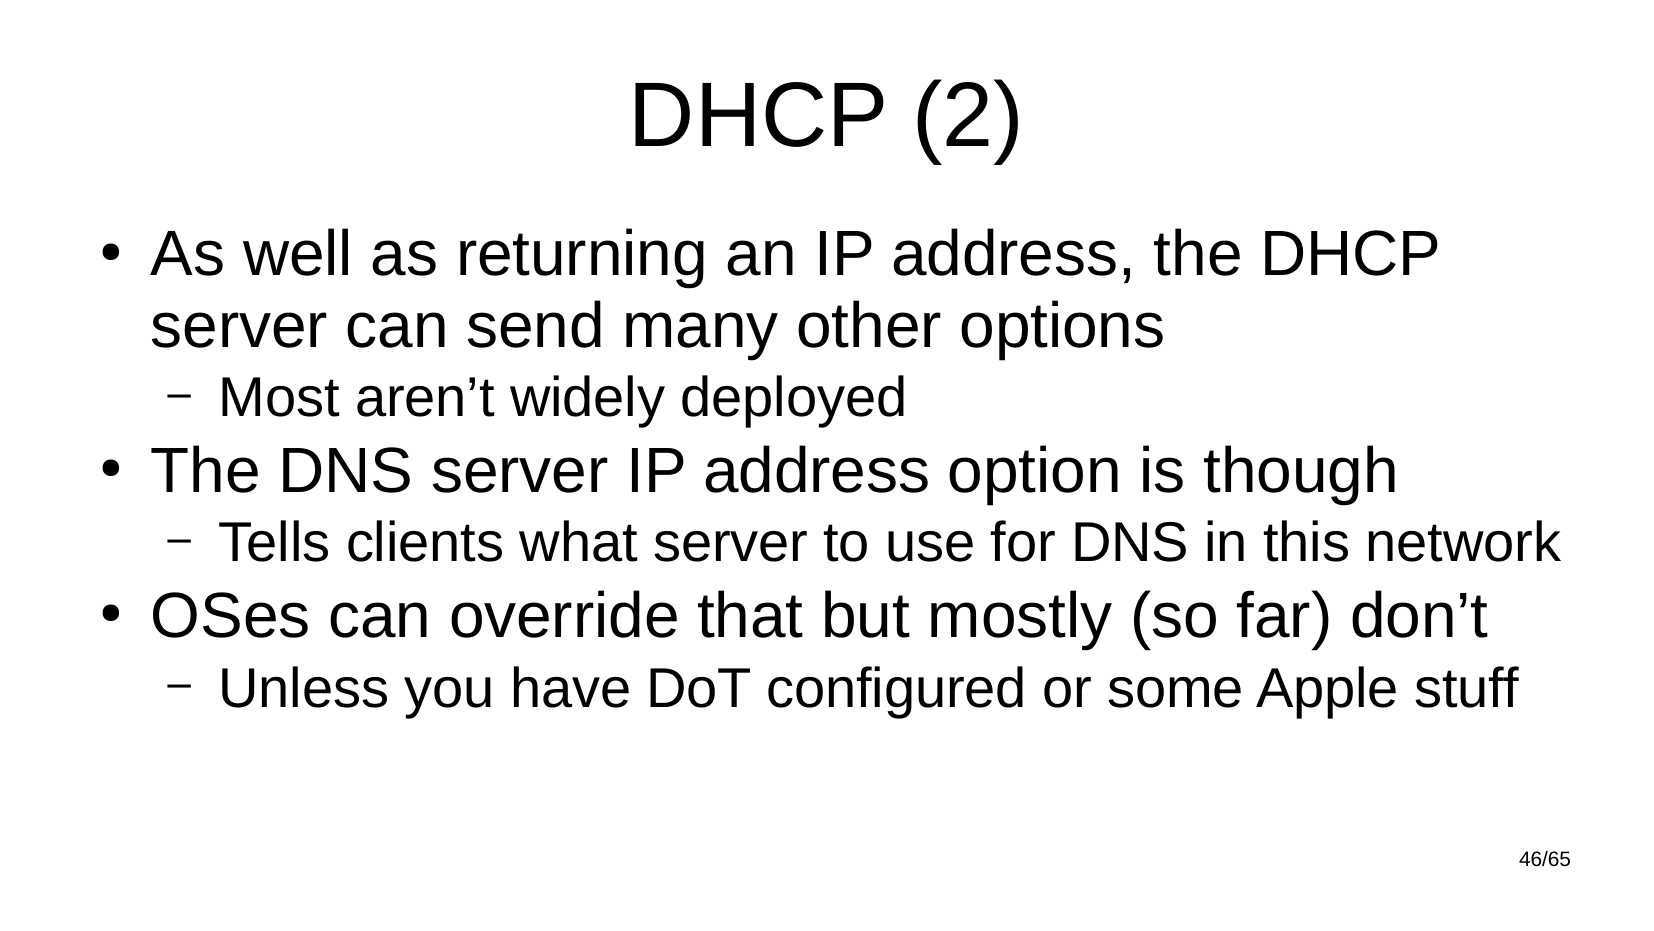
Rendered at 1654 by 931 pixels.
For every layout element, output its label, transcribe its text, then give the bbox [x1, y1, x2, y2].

title DHCP (2) [82, 37, 1571, 193]
list As well as returning an IP address, the DHCP server can send many other options Most aren’t widely deployed The DNS server IP address option is though Tells clients what server to use for DNS in this network OSes can override that but mostly (so far) don’t Unless you have DoT configured or some Apple stuff [82, 217, 1571, 758]
